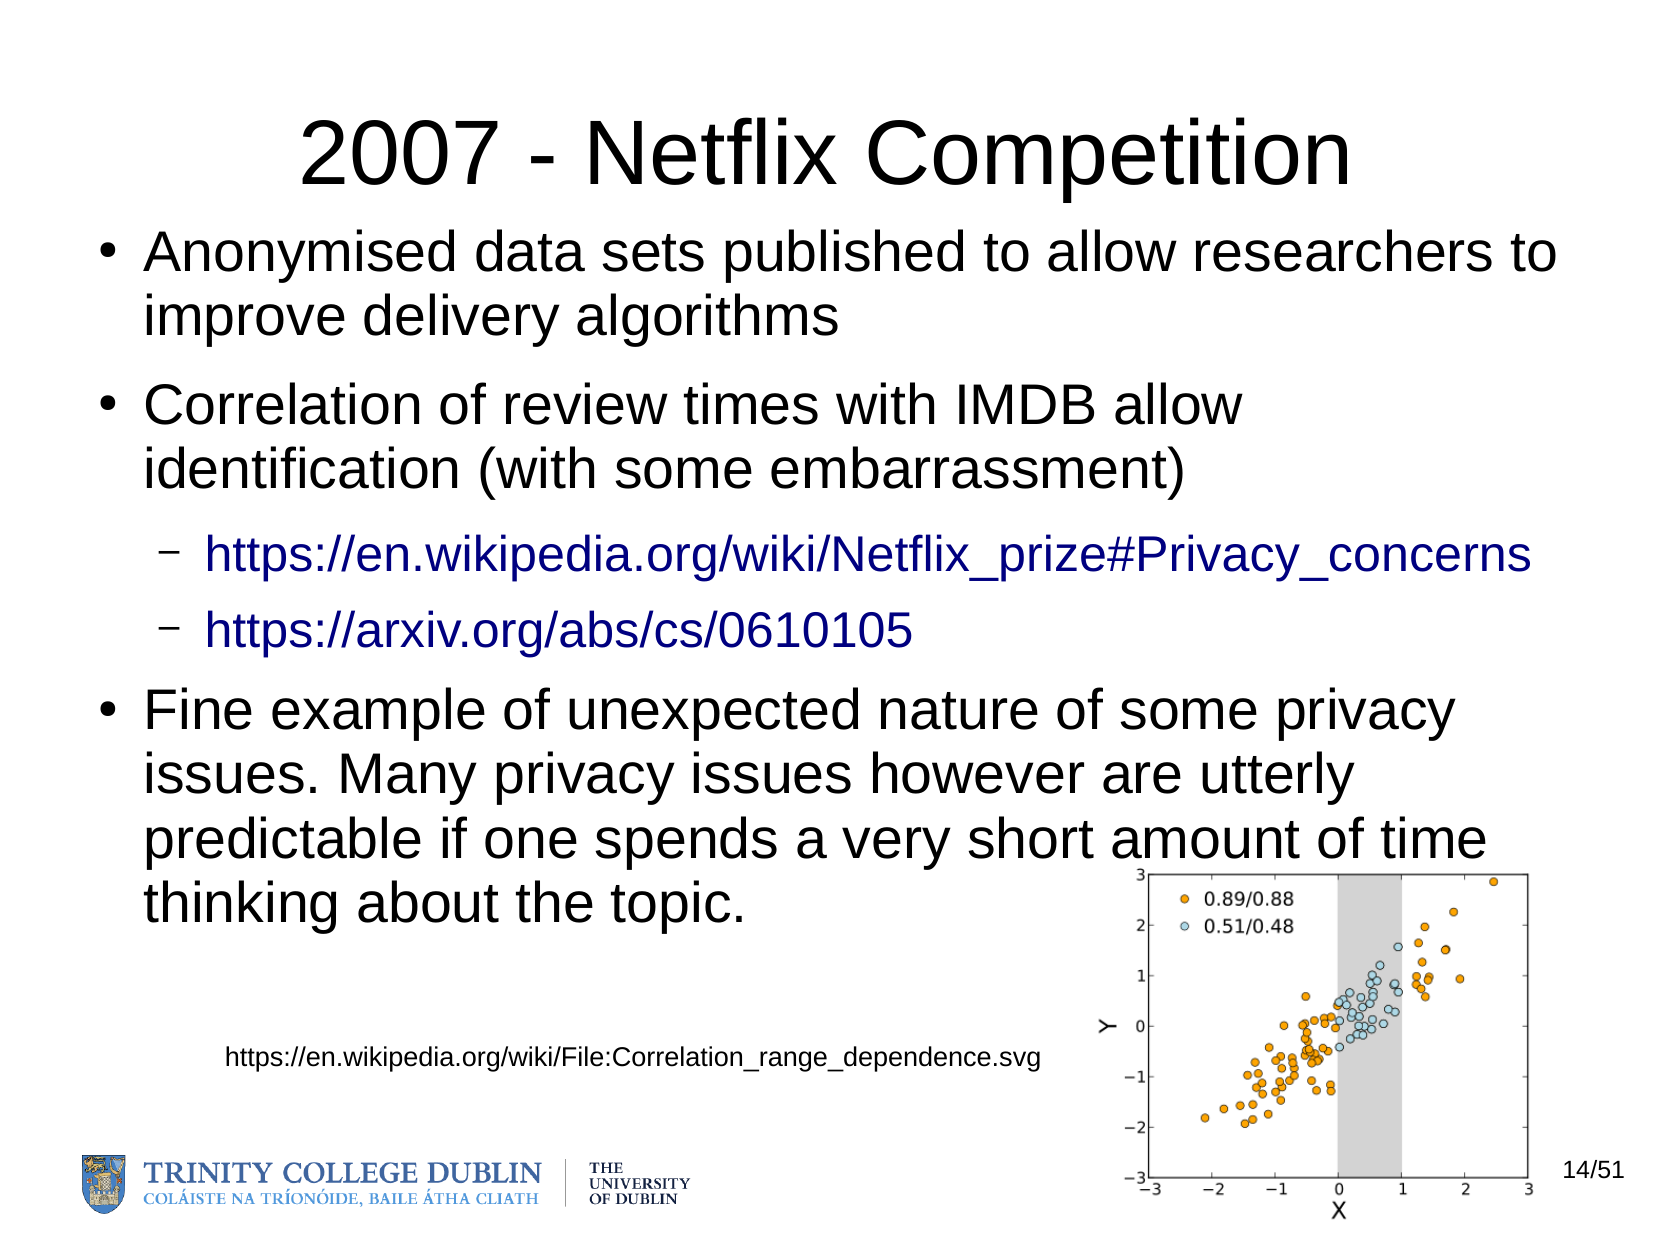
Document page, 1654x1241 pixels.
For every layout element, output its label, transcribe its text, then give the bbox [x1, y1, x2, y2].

title 2007 - Netflix Competition [82, 49, 1571, 219]
text_box https://en.wikipedia.org/wiki/File:Correlation_range_dependence.svg [210, 1035, 1116, 1092]
picture [82, 1155, 694, 1214]
picture [1087, 939, 1561, 1227]
list Anonymised data sets published to allow researchers to improve delivery algorithms Correlation of review times with IMDB allow identification (with some embarrassment) https://en.wikipedia.org/wiki/Netflix_prize#Privacy_concerns https://arxiv.org/abs/cs/0610105 Fine example of unexpected nature of some privacy issues. Many privacy issues however are utterly predictable if one spends a very short amount of time thinking about the topic. [82, 219, 1571, 939]
